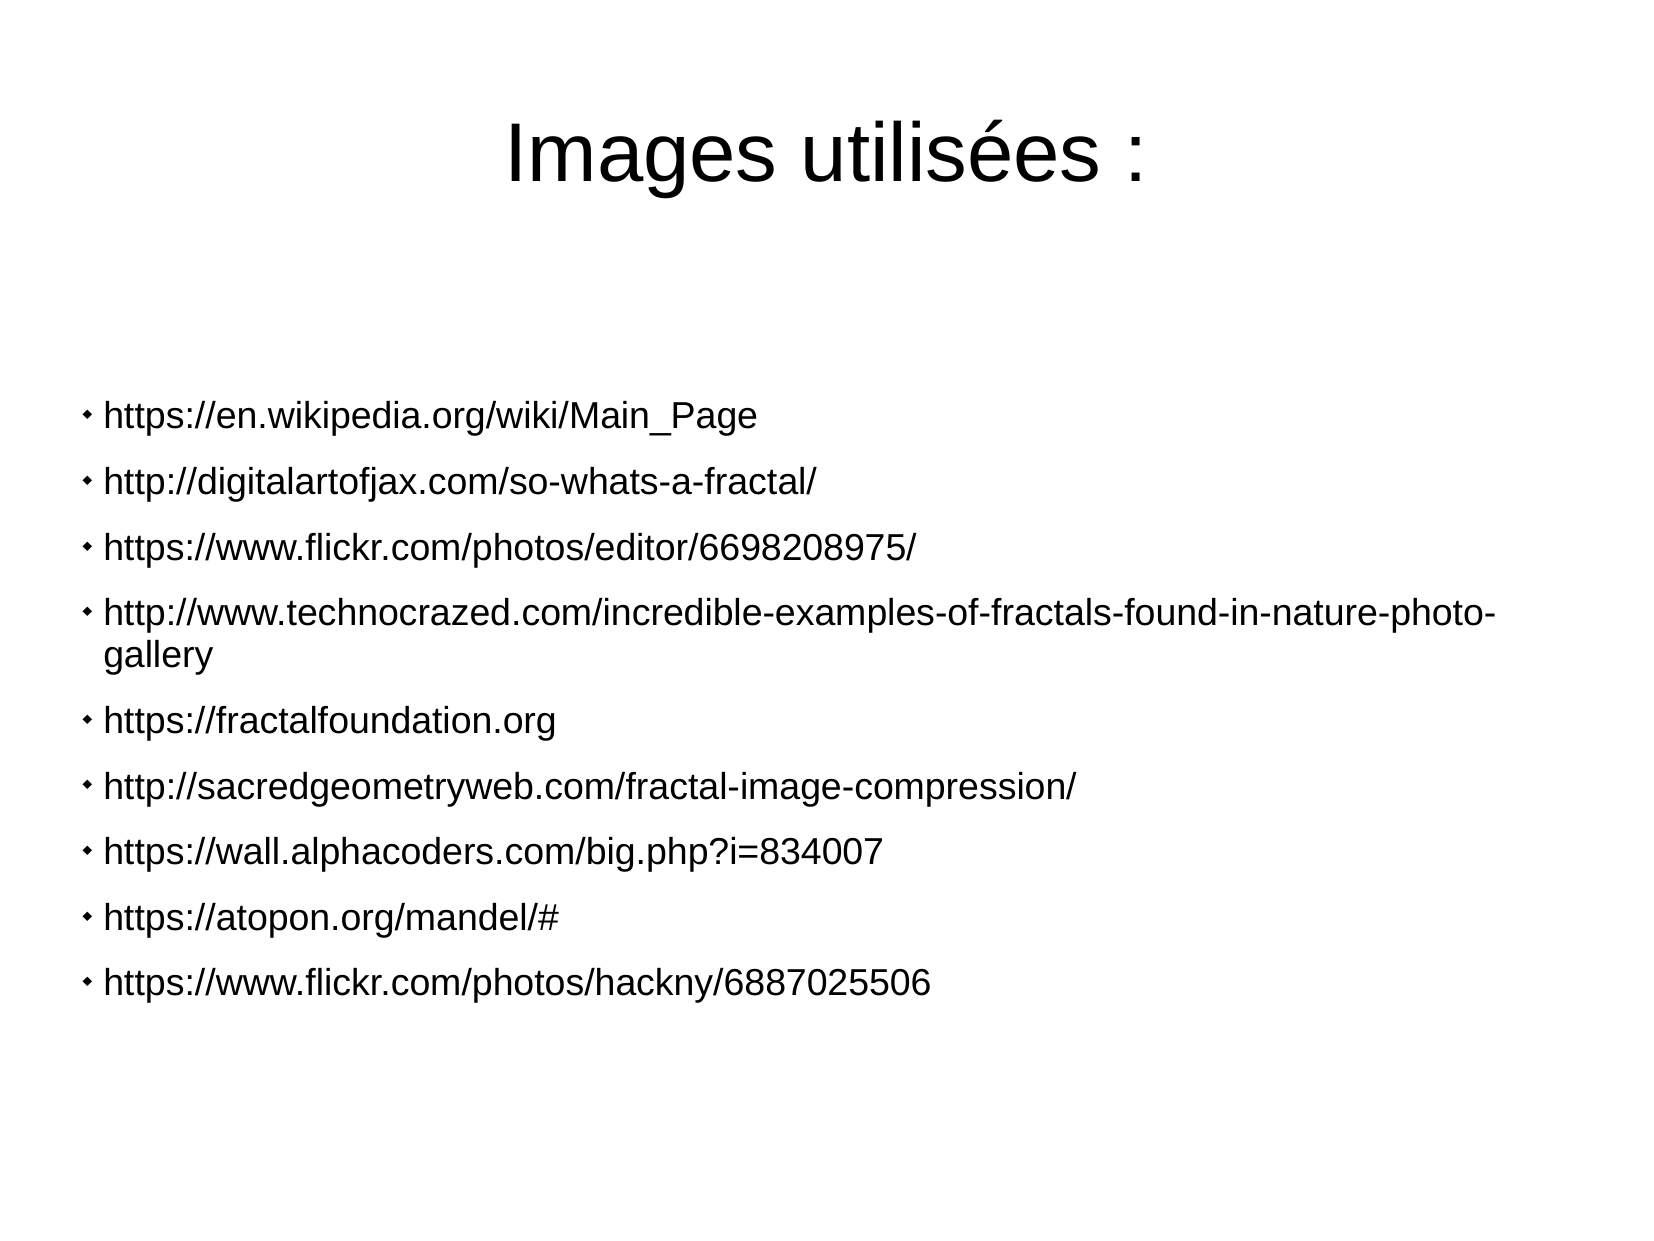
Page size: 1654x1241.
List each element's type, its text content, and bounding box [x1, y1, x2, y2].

title Images utilisées : [82, 49, 1571, 257]
subtitle https://en.wikipedia.org/wiki/Main_Page http://digitalartofjax.com/so-whats-a-fractal/ https://www.flickr.com/photos/editor/6698208975/ http://www.technocrazed.com/incredible-examples-of-fractals-found-in-nature-photo-gallery https://fractalfoundation.org http://sacredgeometryweb.com/fractal-image-compression/ https://wall.alphacoders.com/big.php?i=834007 https://atopon.org/mandel/# https://www.flickr.com/photos/hackny/6887025506 [82, 290, 1571, 1109]
